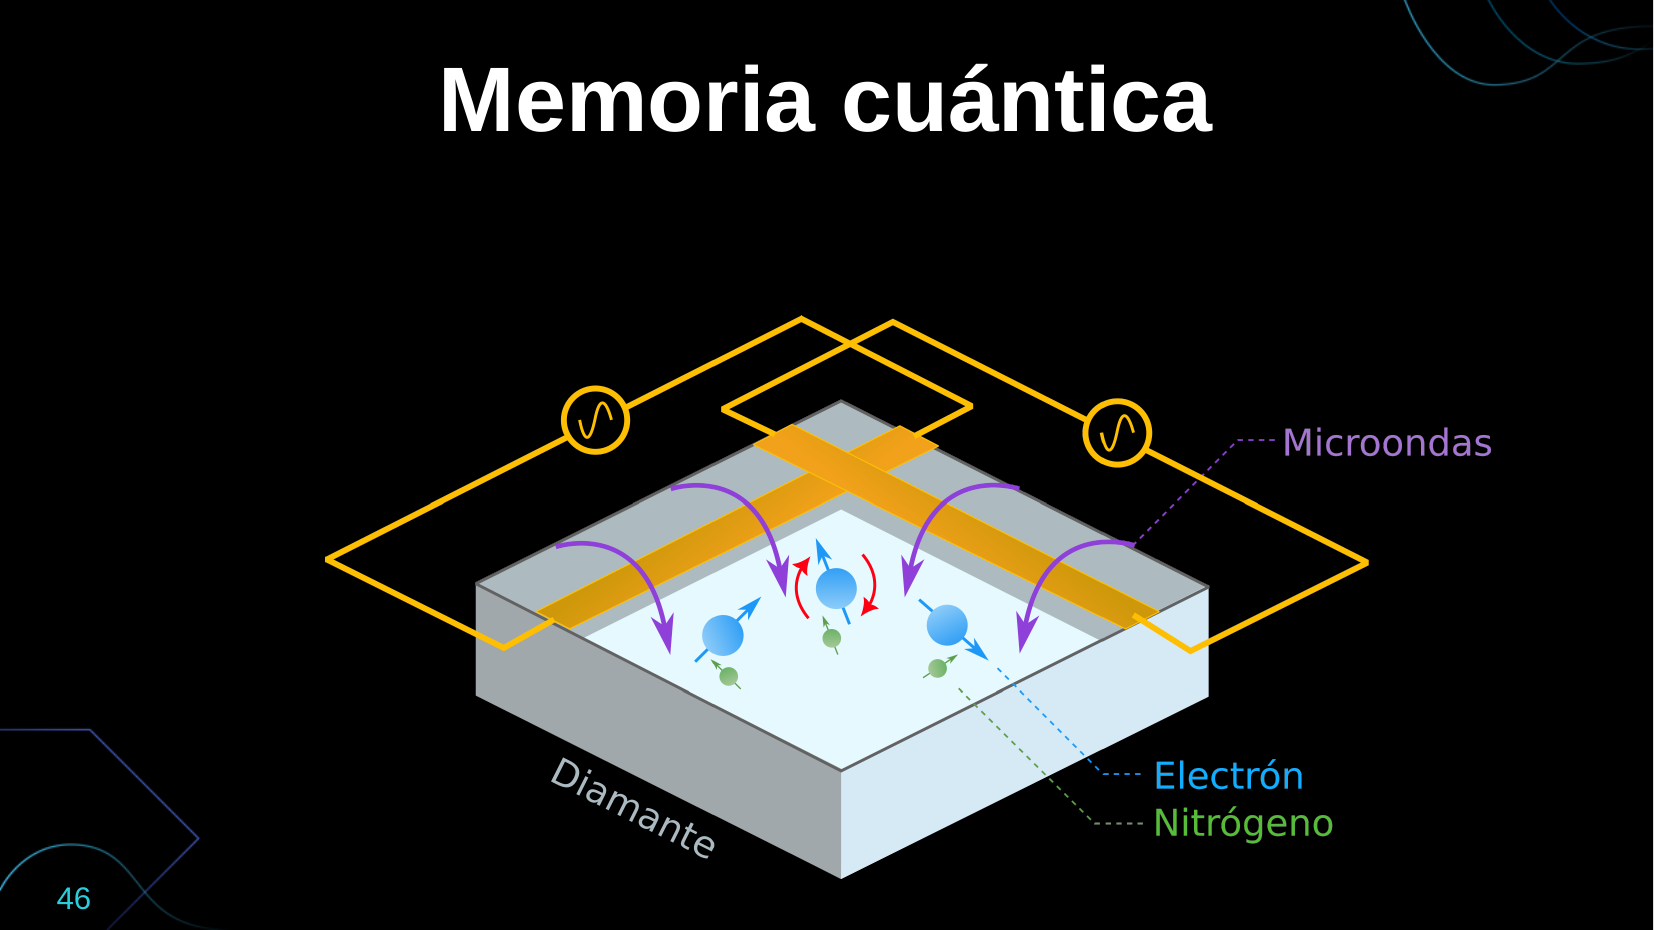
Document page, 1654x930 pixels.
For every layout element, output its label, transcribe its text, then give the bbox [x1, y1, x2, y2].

text_box Memoria cuántica [424, 40, 1229, 159]
text_box <number> [42, 873, 215, 930]
picture [0, 0, 1654, 930]
